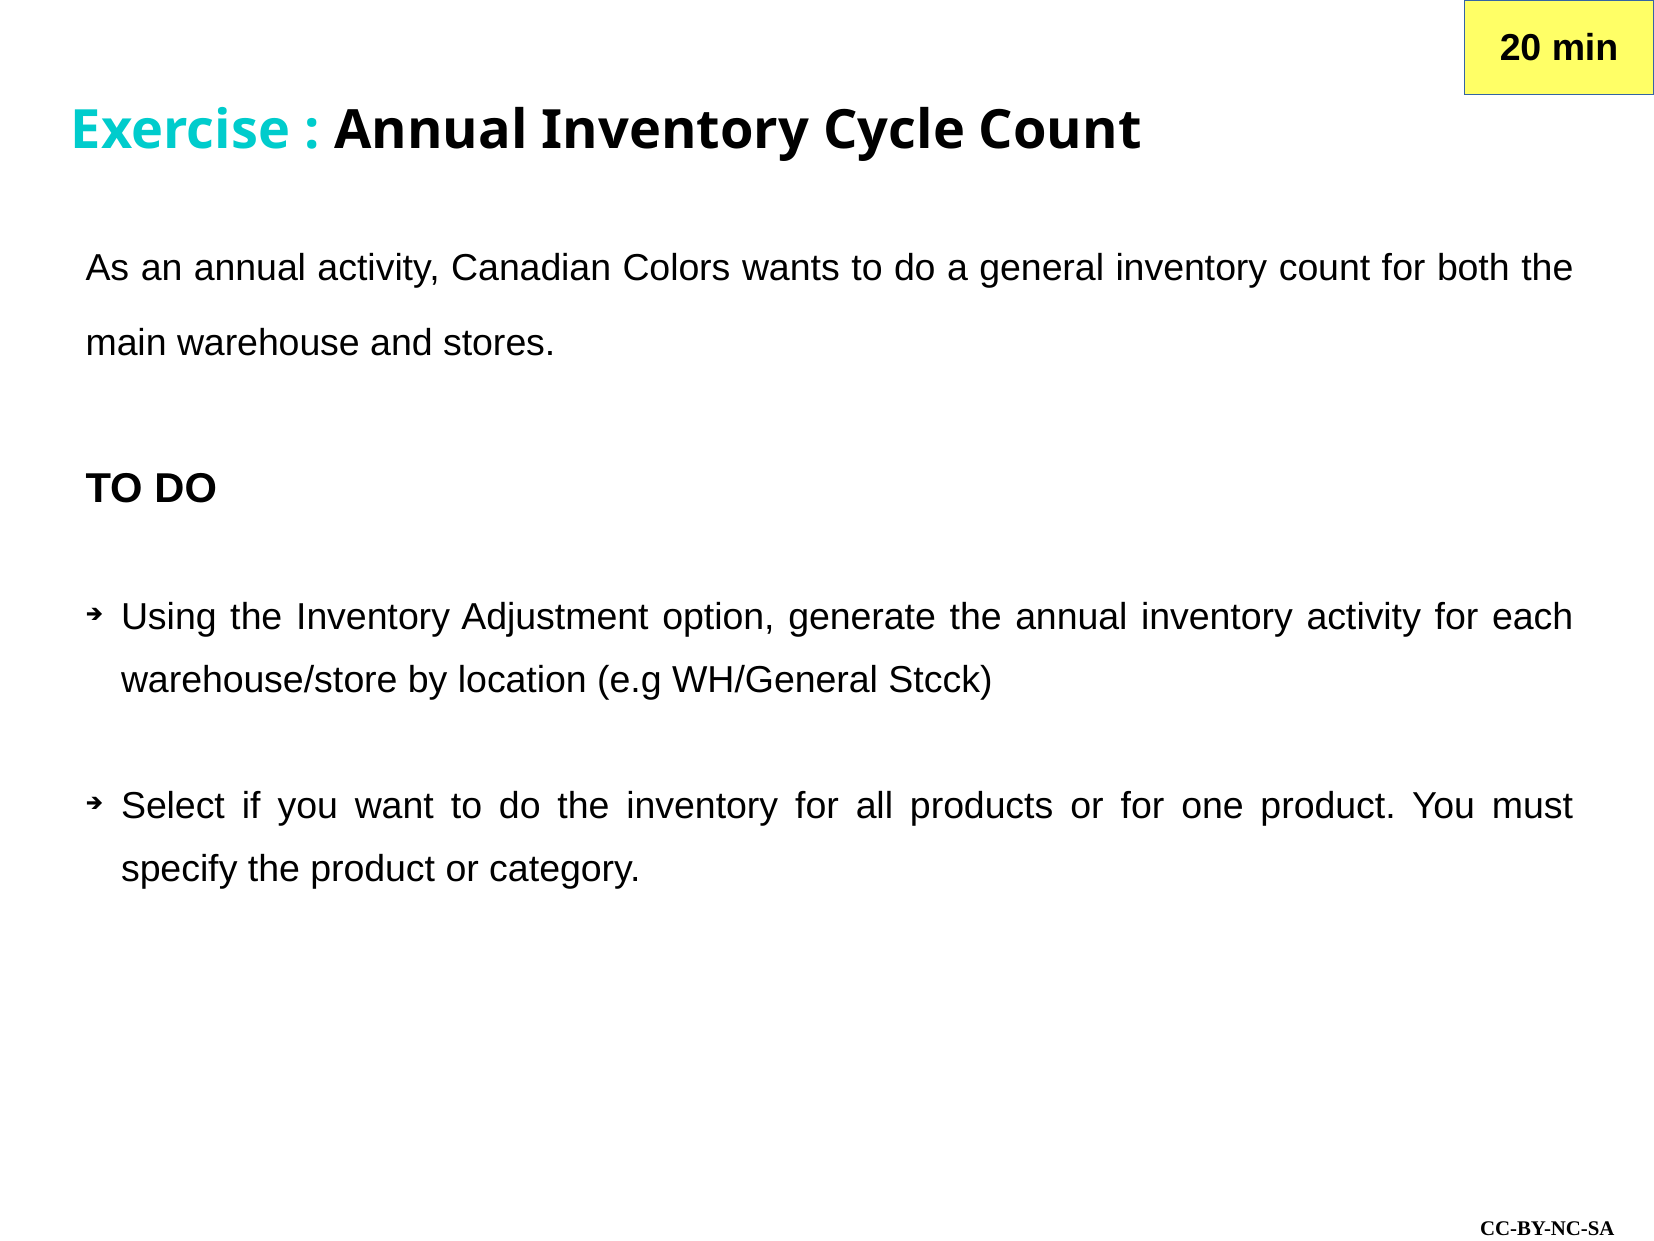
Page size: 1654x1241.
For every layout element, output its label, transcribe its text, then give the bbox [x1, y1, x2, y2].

text_box 20 min [1464, 0, 1654, 95]
text_box As an annual activity, Canadian Colors wants to do a general inventory count for both the main warehouse and stores. TO DO Using the Inventory Adjustment option, generate the annual inventory activity for each warehouse/store by location (e.g WH/General Stcck) Select if you want to do the inventory for all products or for one product. You must specify the product or category. [70, 217, 1589, 1111]
title Exercise : Annual Inventory Cycle Count [70, 23, 1560, 217]
